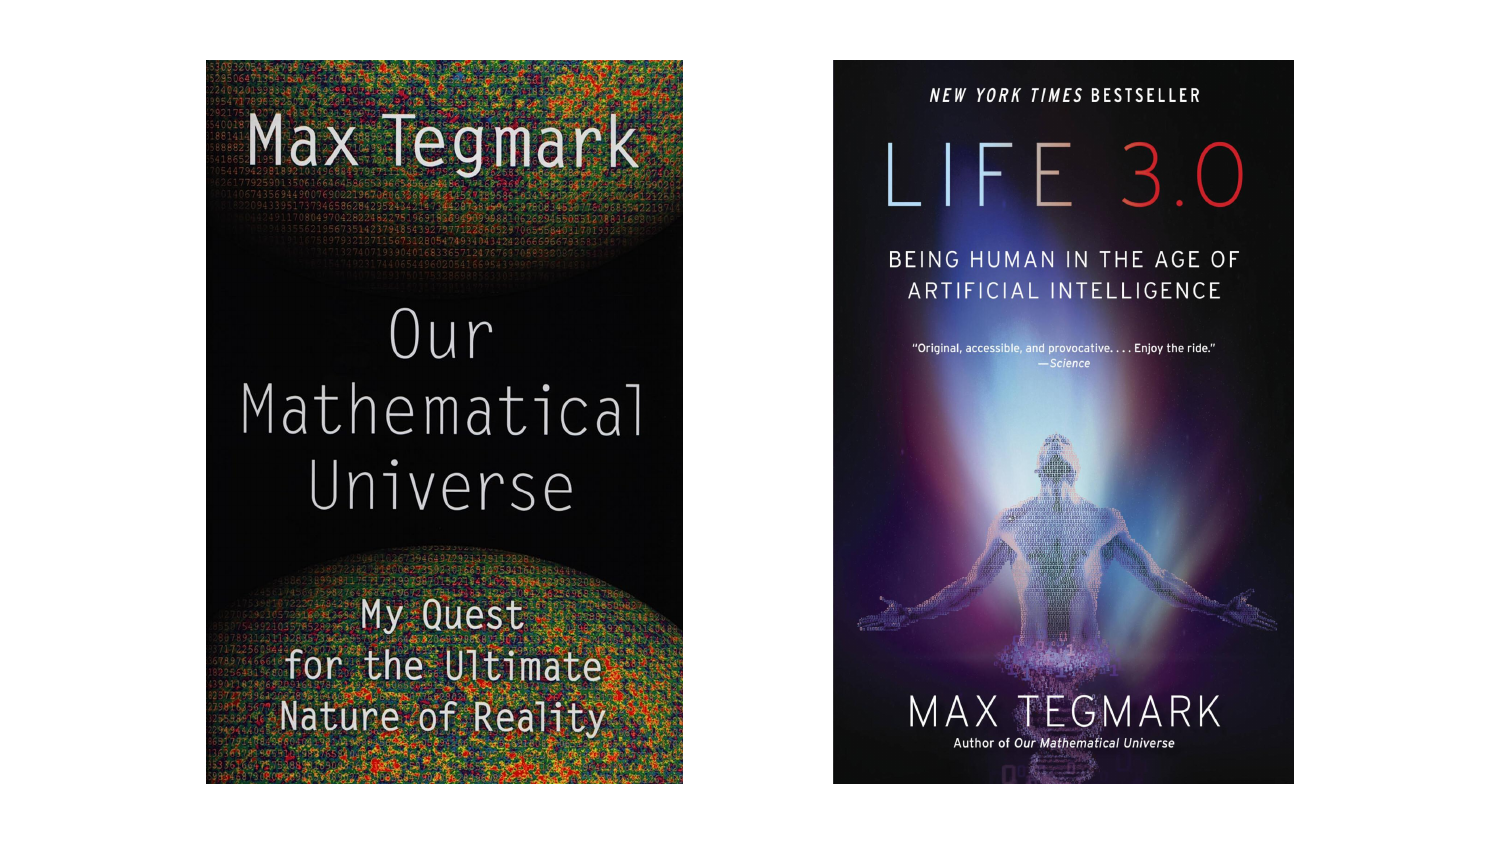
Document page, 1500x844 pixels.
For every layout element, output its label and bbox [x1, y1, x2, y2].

picture [833, 60, 1294, 784]
picture [206, 60, 683, 784]
